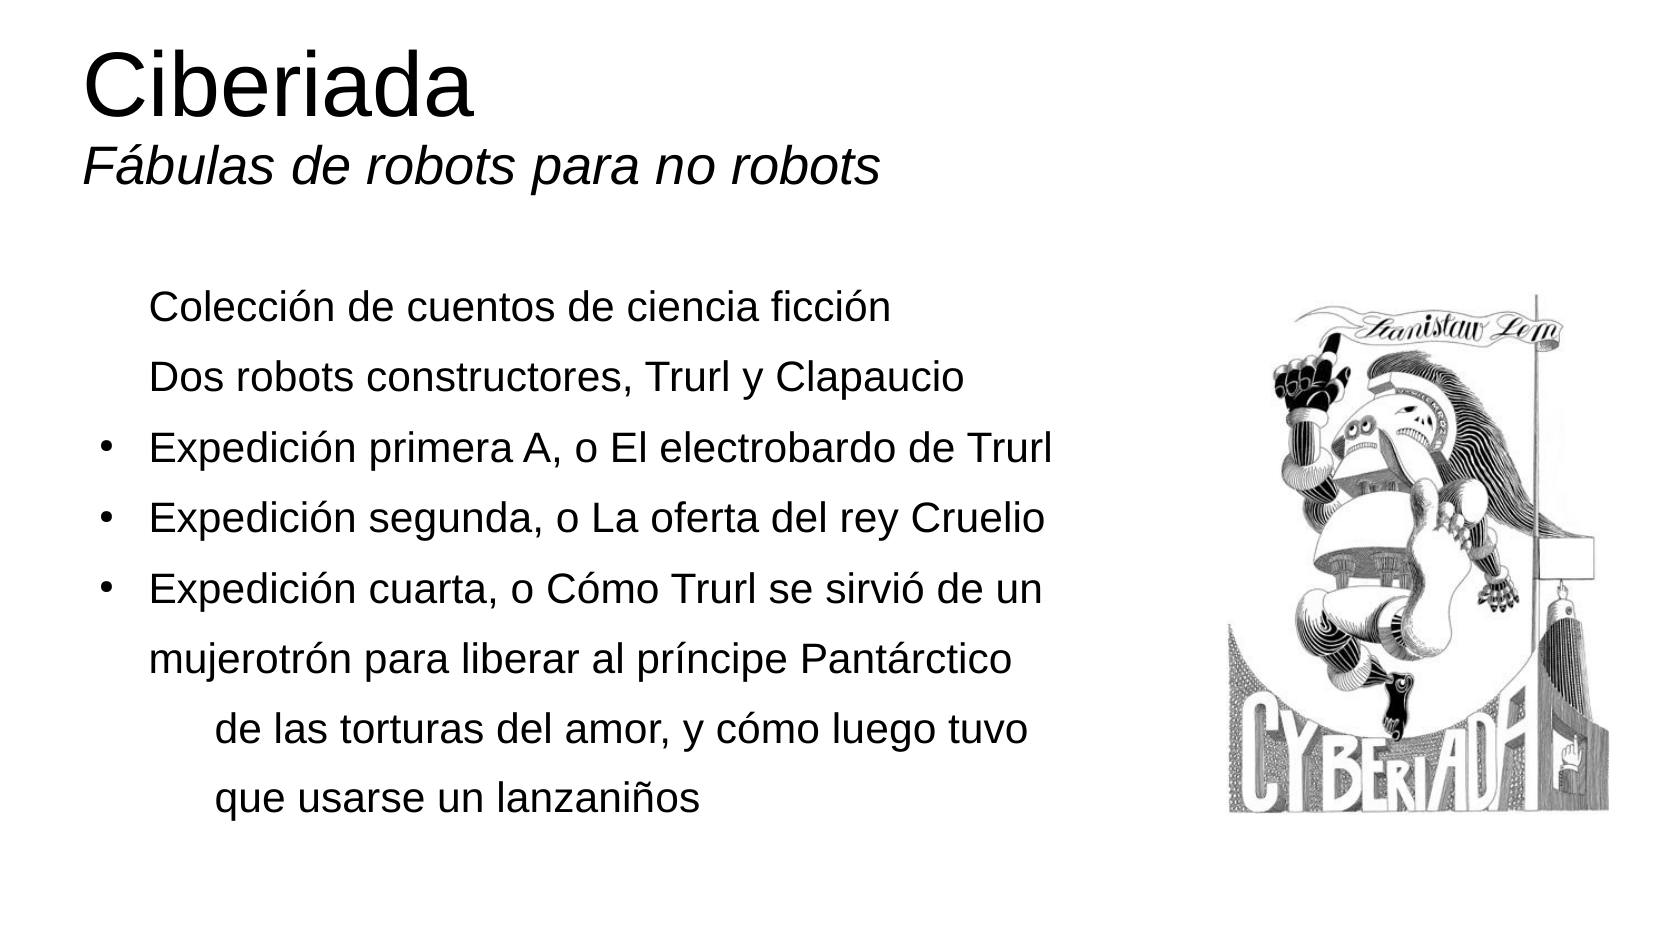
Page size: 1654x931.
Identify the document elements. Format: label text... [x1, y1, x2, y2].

title Ciberiada Fábulas de robots para no robots [82, 33, 1571, 197]
list Colección de cuentos de ciencia ficción Dos robots constructores, Trurl y Clapaucio Expedición primera A, o El electrobardo de Trurl Expedición segunda, o La oferta del rey Cruelio Expedición cuarta, o Cómo Trurl se sirvió de un mujerotrón para liberar al príncipe Pantárctico de las torturas del amor, y cómo luego tuvo que usarse un lanzaniños [82, 282, 1571, 822]
picture [1226, 282, 1610, 815]
